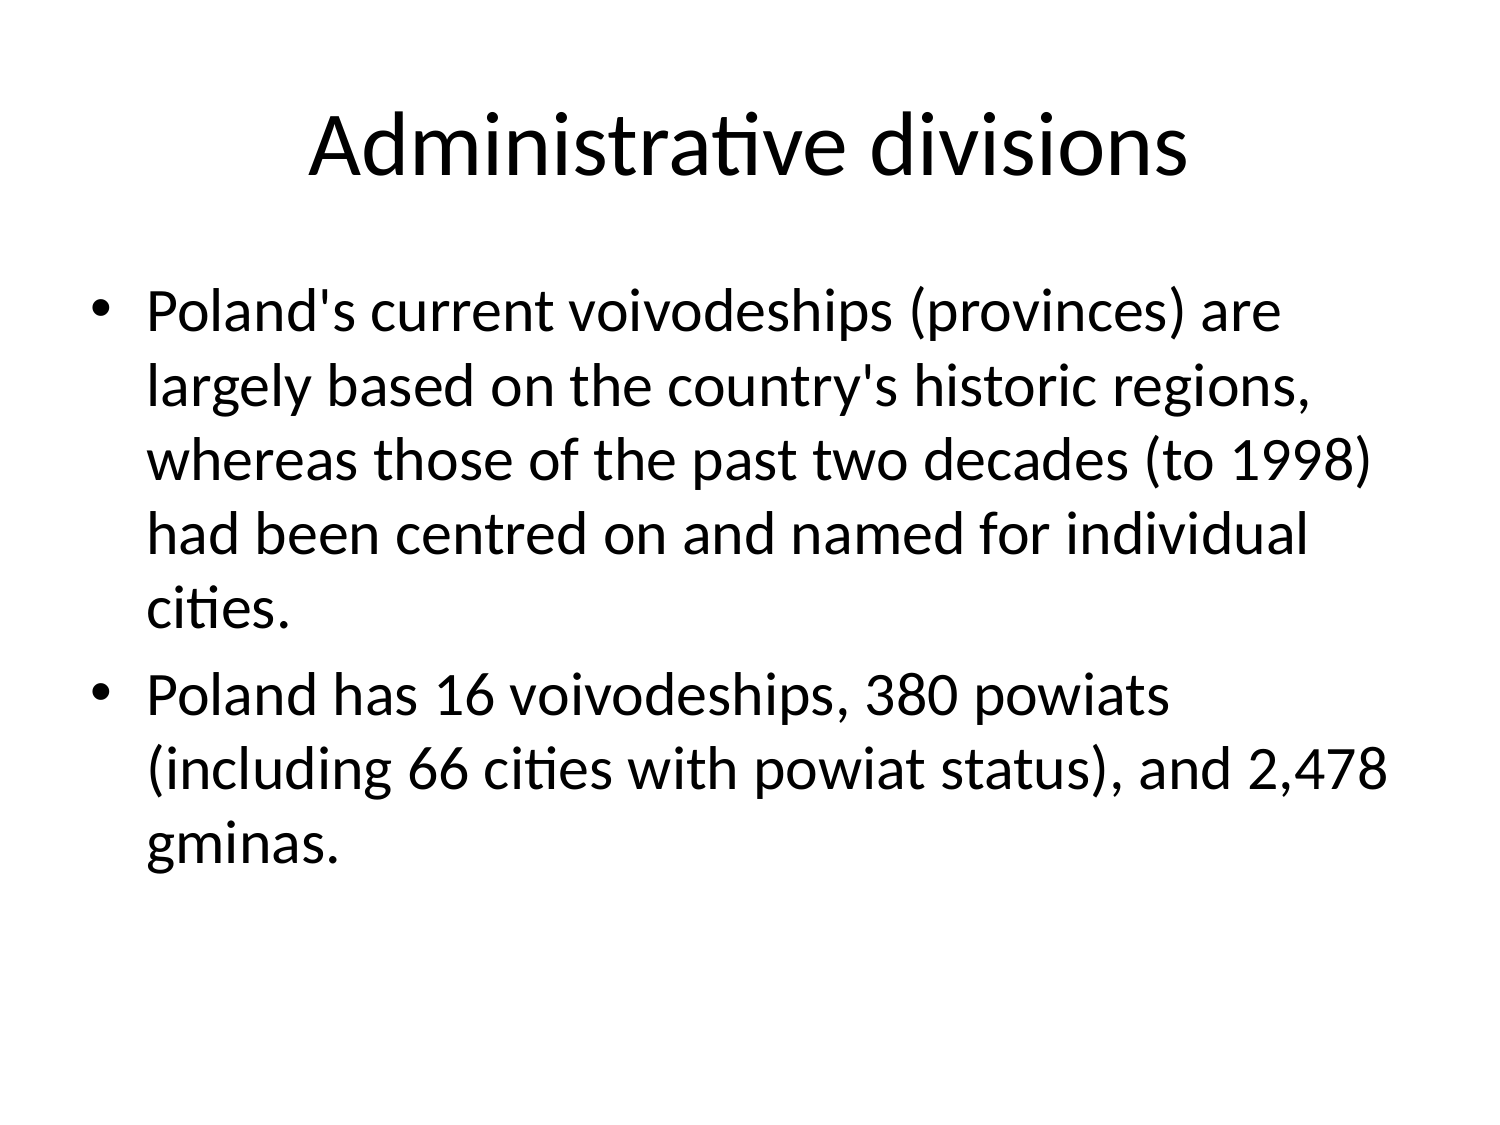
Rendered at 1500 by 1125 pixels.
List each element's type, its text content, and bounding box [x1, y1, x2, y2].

title Administrative divisions [75, 45, 1425, 233]
list Poland's current voivodeships (provinces) are largely based on the country's historic regions, whereas those of the past two decades (to 1998) had been centred on and named for individual cities. Poland has 16 voivodeships, 380 powiats (including 66 cities with powiat status), and 2,478 gminas. [75, 262, 1425, 1005]
